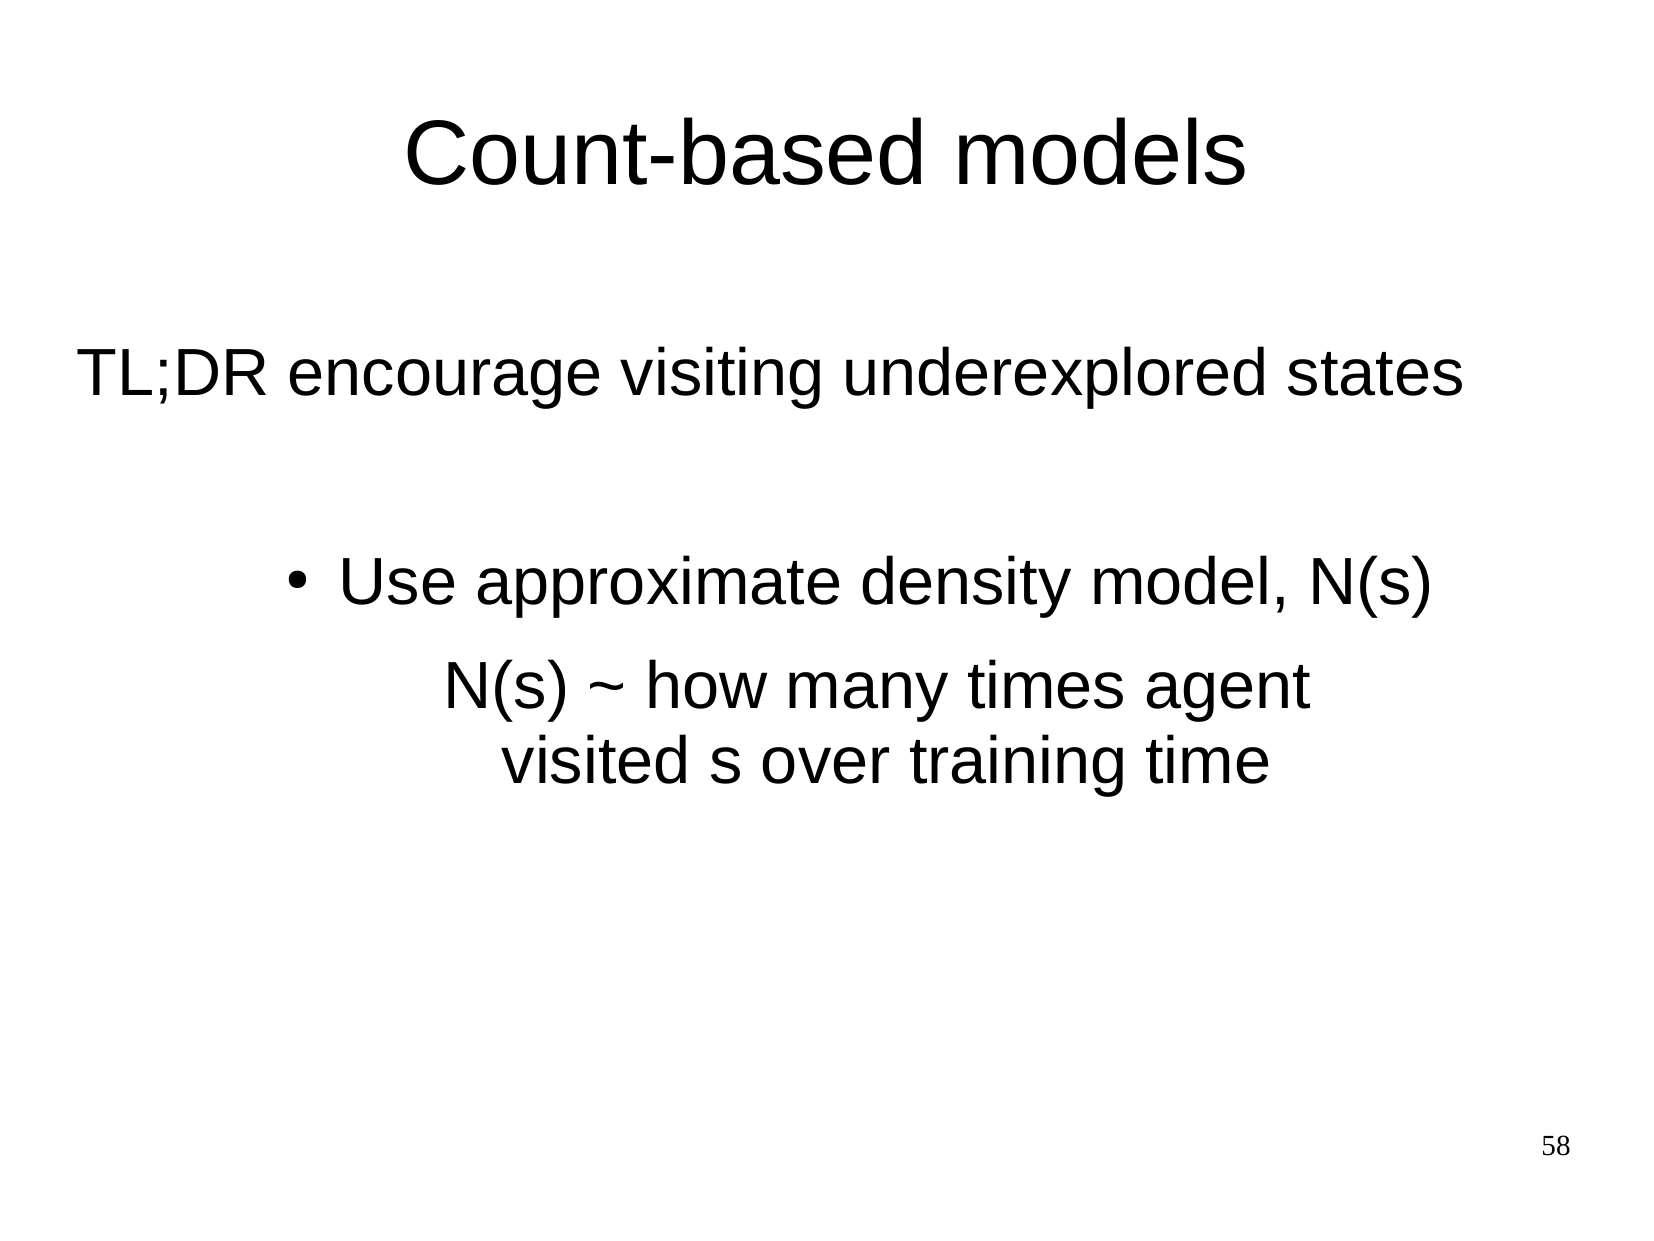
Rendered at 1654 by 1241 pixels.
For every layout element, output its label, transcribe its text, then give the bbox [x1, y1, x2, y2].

title Count-based models [82, 49, 1571, 231]
list TL;DR encourage visiting underexplored states Use approximate density model, N(s) N(s) ~ how many times agent visited s over training time [5, 231, 1654, 1213]
